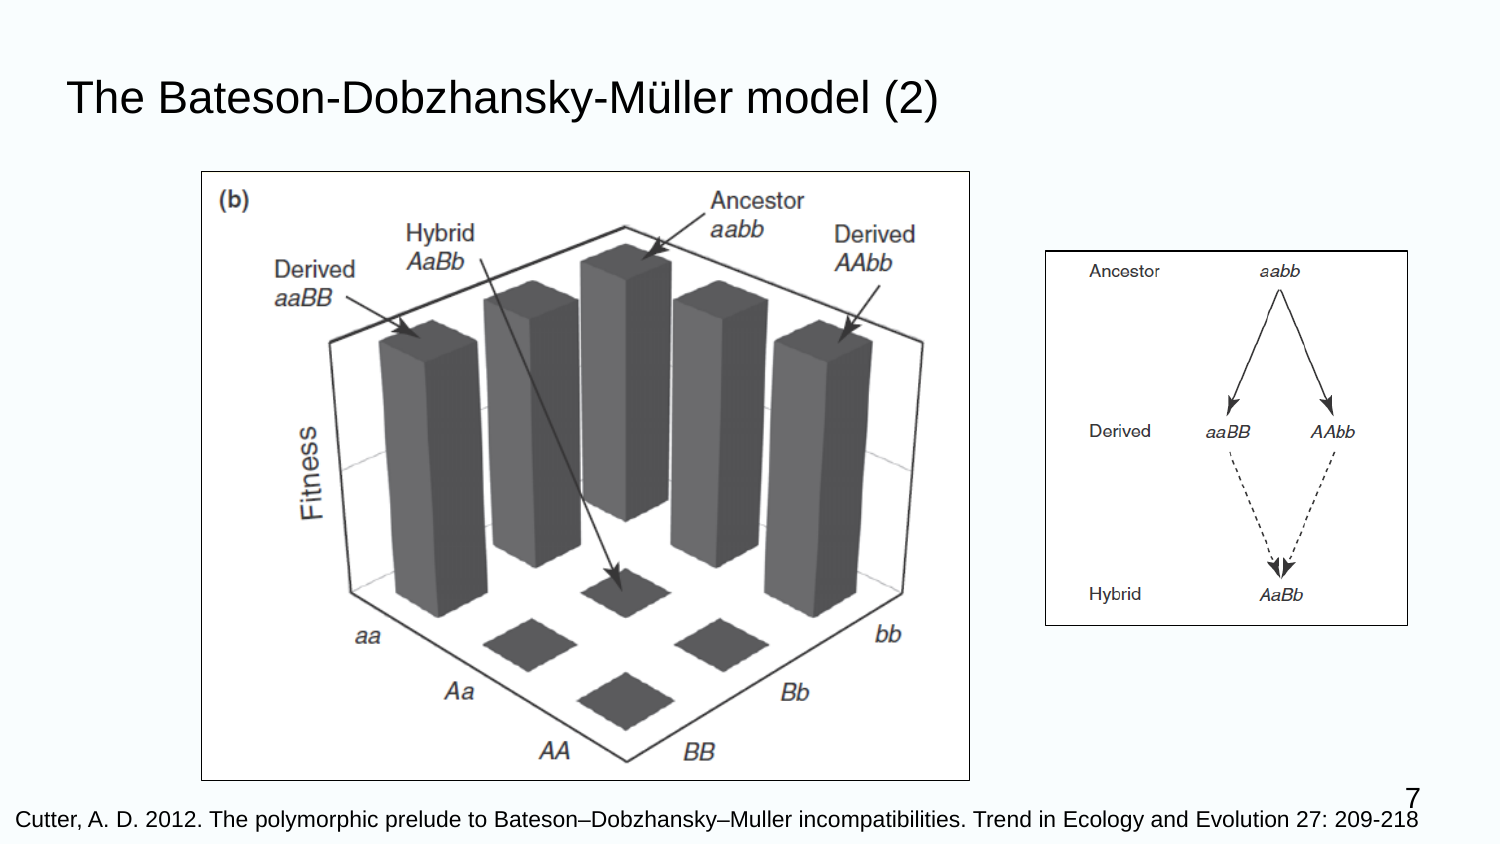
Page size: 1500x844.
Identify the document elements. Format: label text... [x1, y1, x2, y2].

picture [202, 172, 969, 780]
slide_number <getal> [1389, 764, 1480, 830]
text_box Cutter, A. D. 2012. The polymorphic prelude to Bateson–Dobzhansky–Muller incompatibilities. Trend in Ecology and Evolution 27: 209-218 [0, 789, 1461, 844]
title The Bateson-Dobzhansky-Müller model (2) [51, 52, 1449, 147]
picture [1046, 251, 1407, 625]
